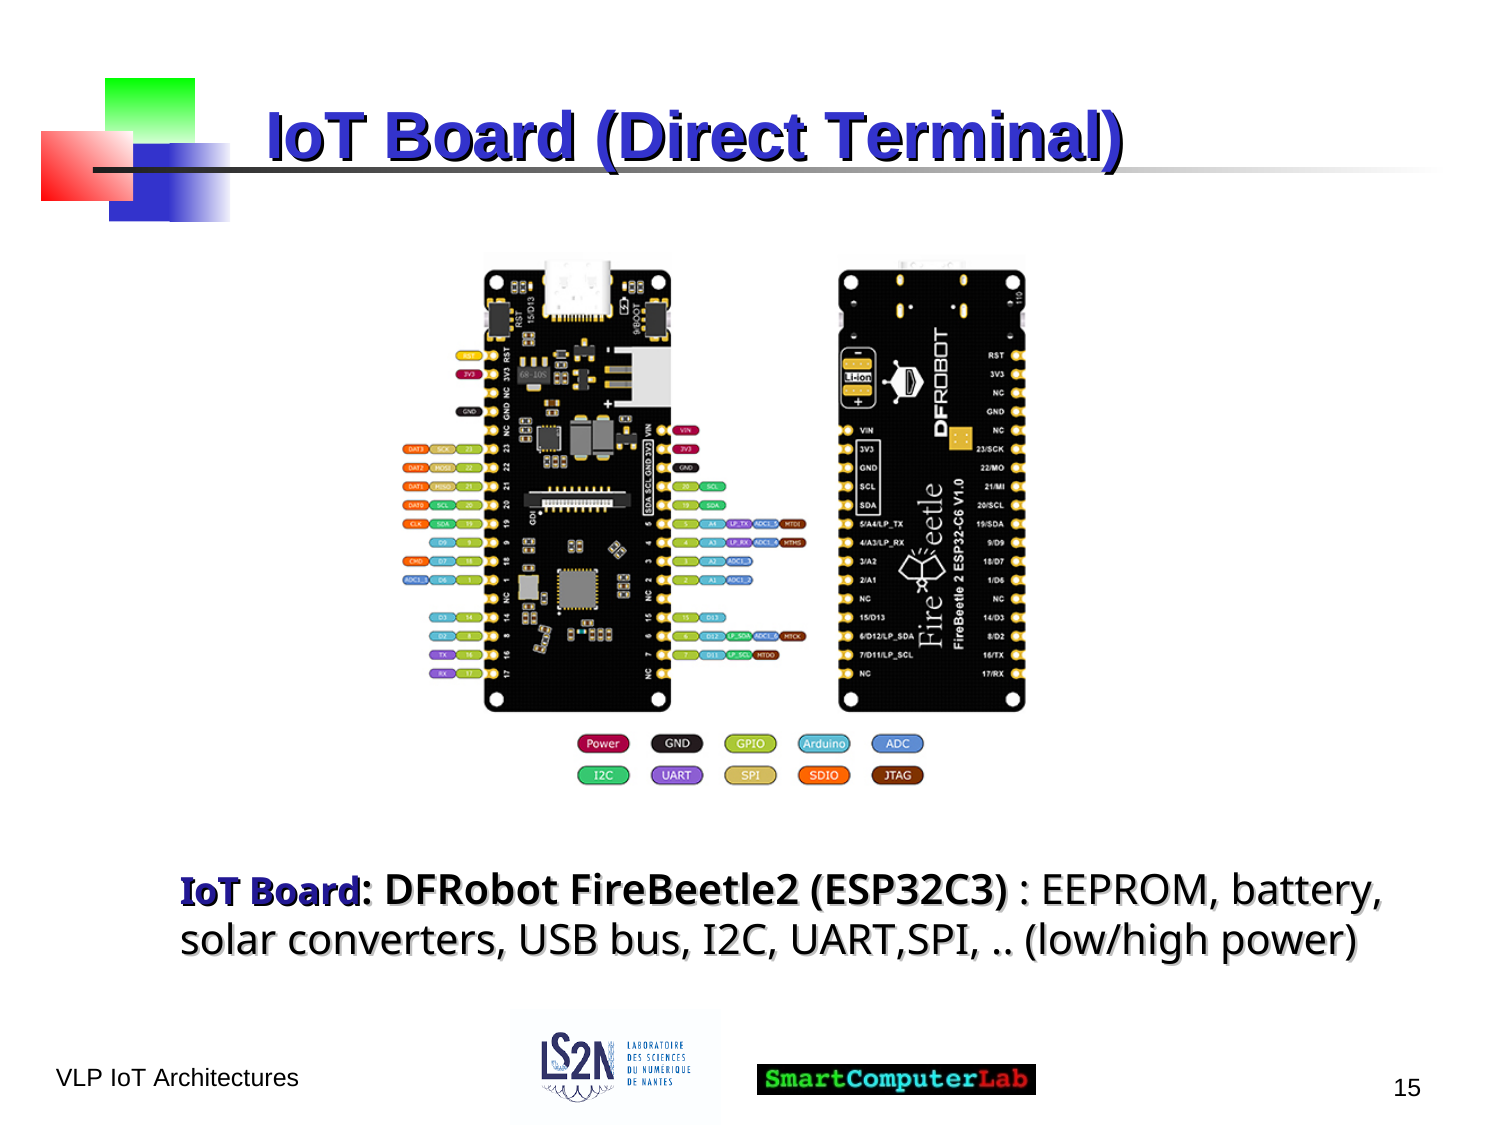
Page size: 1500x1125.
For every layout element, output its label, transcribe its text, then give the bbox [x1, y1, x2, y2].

picture [375, 179, 1053, 858]
picture [757, 1064, 1036, 1095]
text_box IoT Board: DFRobot FireBeetle2 (ESP32C3) : EEPROM, battery, solar converters, USB bus, I2C, UART,SPI, .. (low/high power) [165, 855, 1411, 991]
picture [510, 1009, 721, 1125]
title IoT Board (Direct Terminal) [175, 74, 1216, 180]
